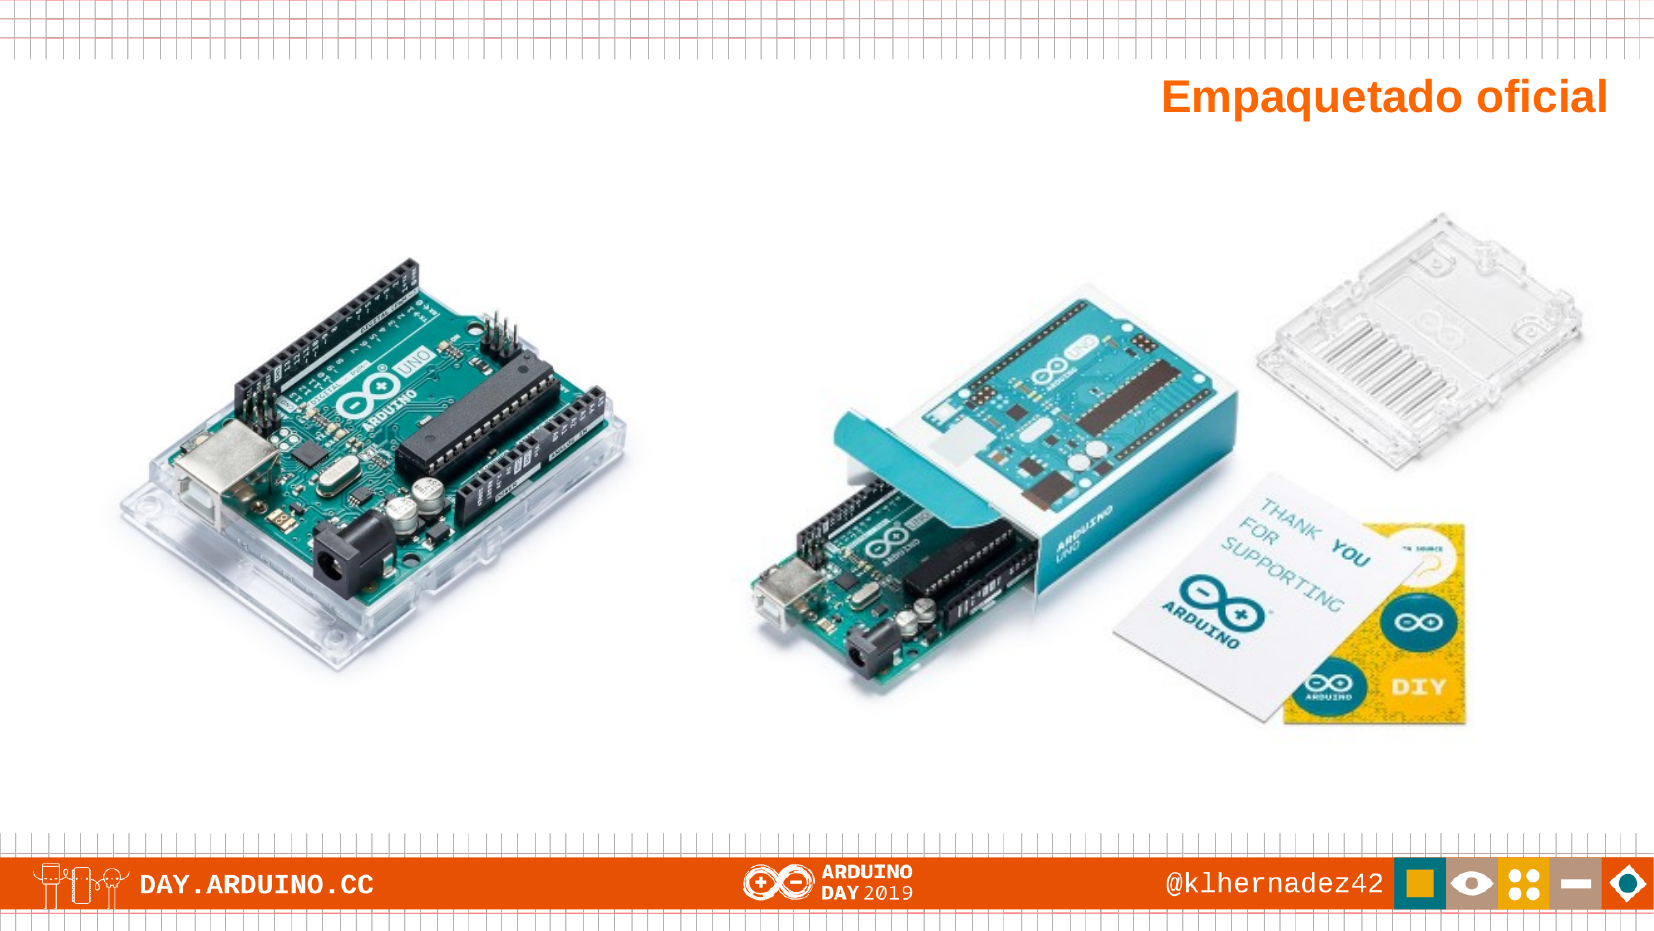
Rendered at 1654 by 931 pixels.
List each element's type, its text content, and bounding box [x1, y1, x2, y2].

picture [0, 0, 1654, 931]
text_box Empaquetado oficial [714, 63, 1625, 130]
